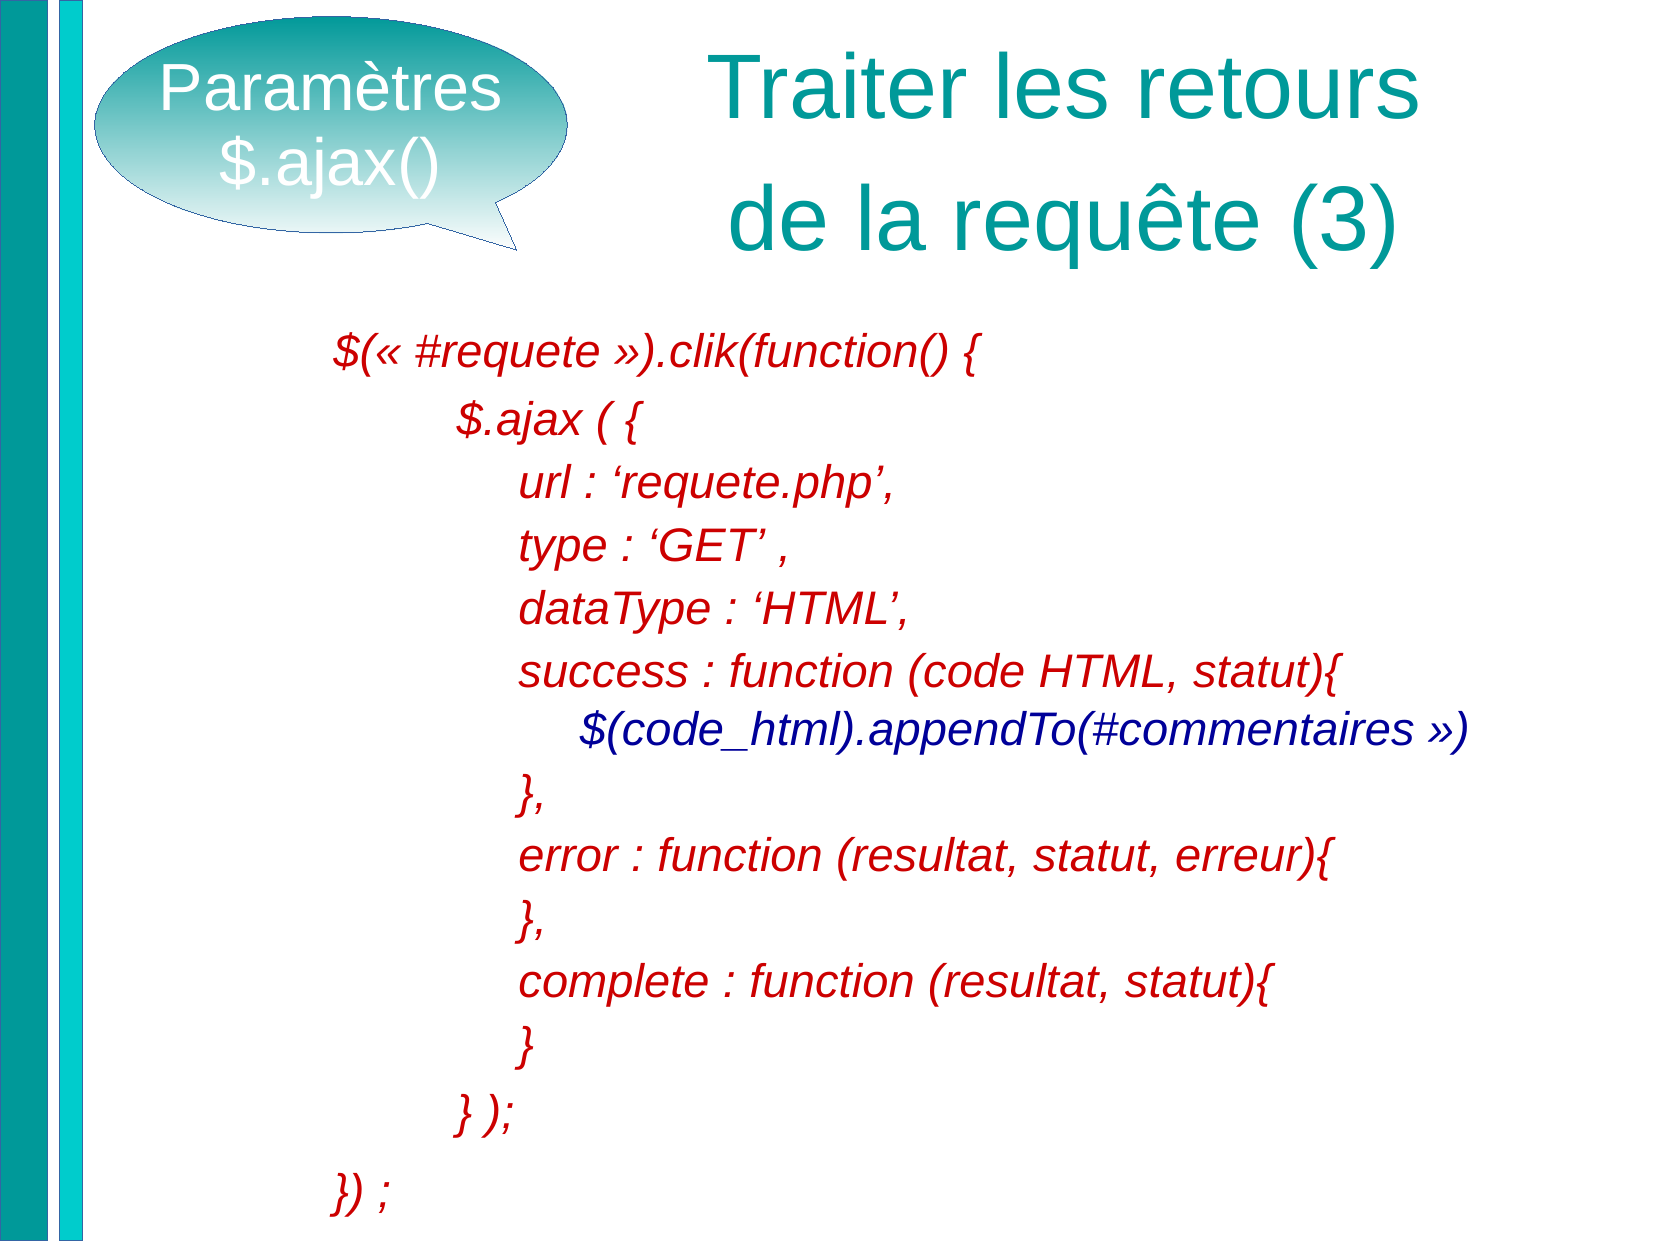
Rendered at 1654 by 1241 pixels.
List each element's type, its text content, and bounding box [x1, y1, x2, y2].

text_box Traiter les retours de la requête (3) [484, 35, 1599, 284]
text_box [0, 0, 48, 1241]
text_box Paramètres $.ajax() [94, 16, 568, 251]
list $(« #requete »).clik(function() { $.ajax ( { url : ‘requete.php’, type : ‘GET’ , dataType : ‘HTML’, success : function (code HTML, statut){ $(code_html).appendTo(#commentaires ») }, error : function (resultat, statut, erreur){ }, complete : function (resultat, statut){ } } ); }) ; [271, 324, 1654, 1223]
text_box [59, 0, 83, 1241]
